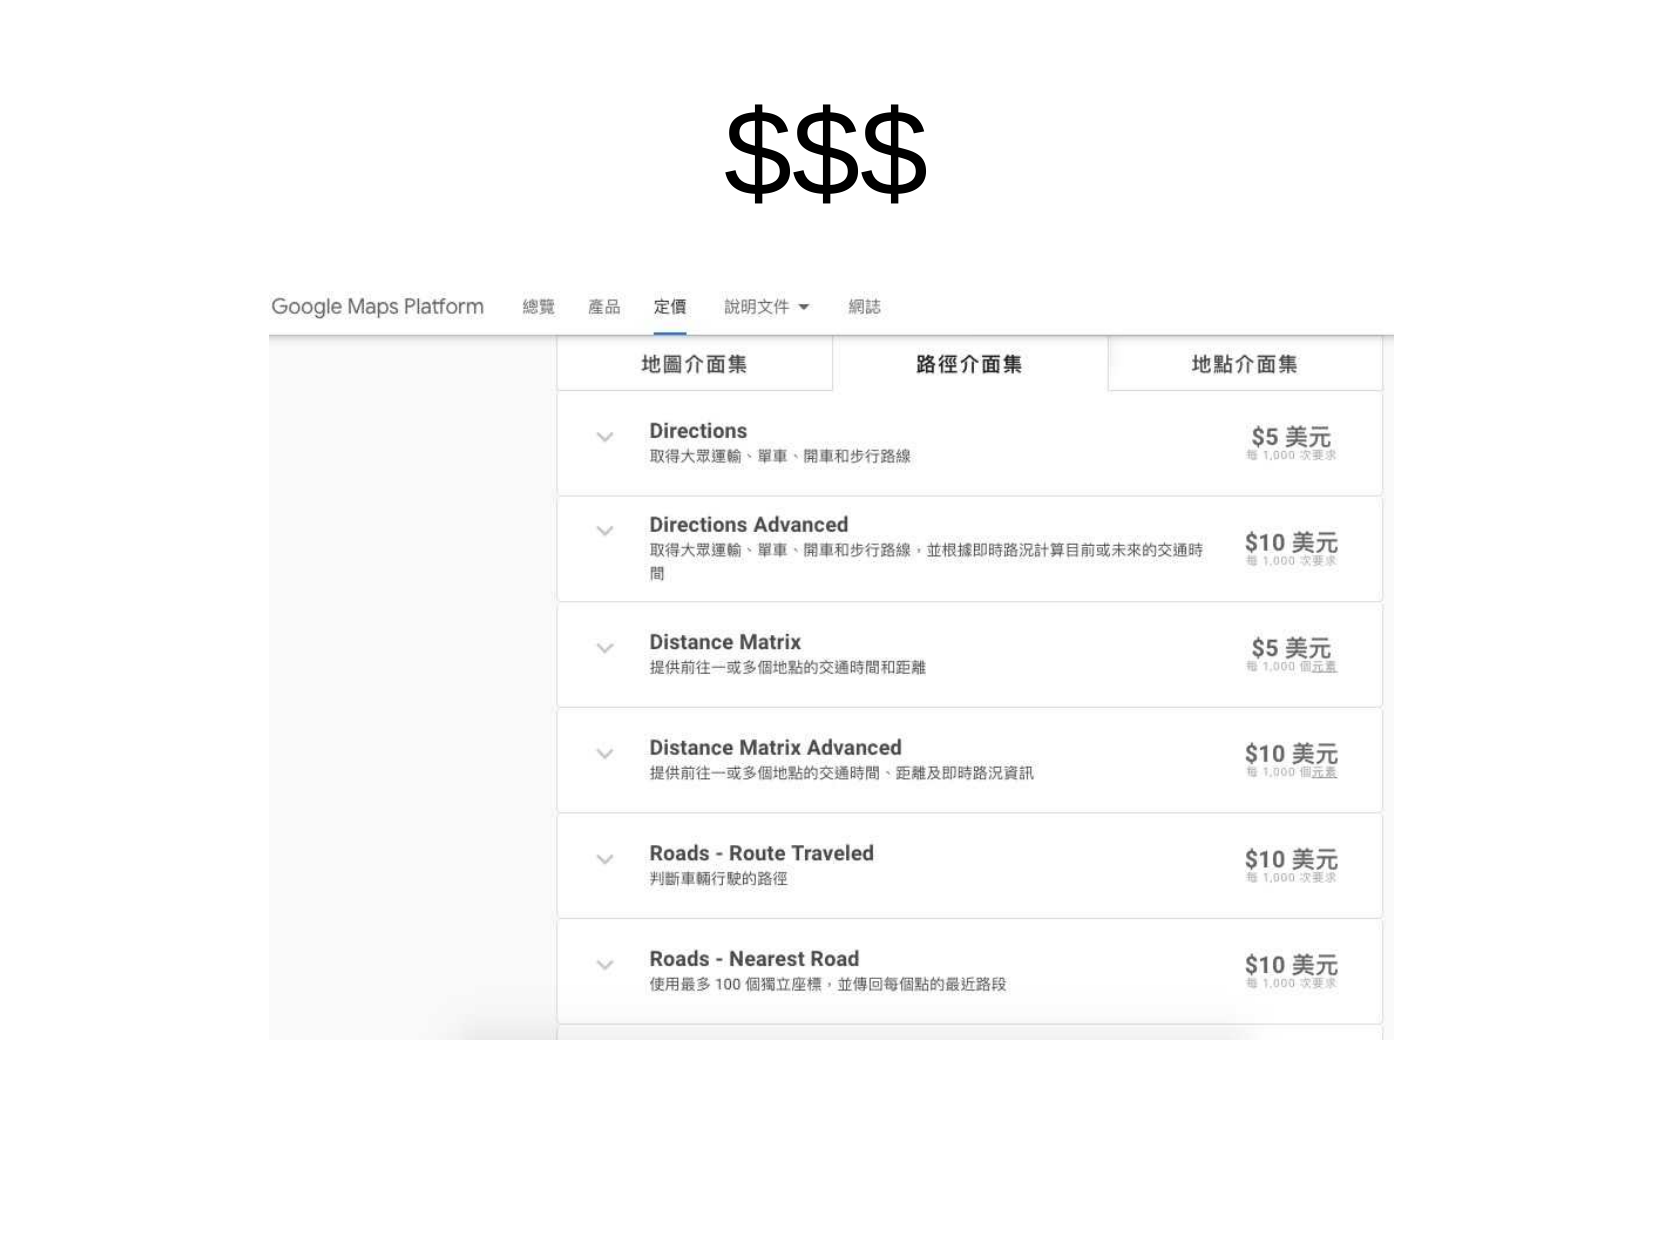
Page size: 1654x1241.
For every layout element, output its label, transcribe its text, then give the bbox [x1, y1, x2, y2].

title $$$ [82, 49, 1571, 257]
picture [269, 282, 1394, 1040]
